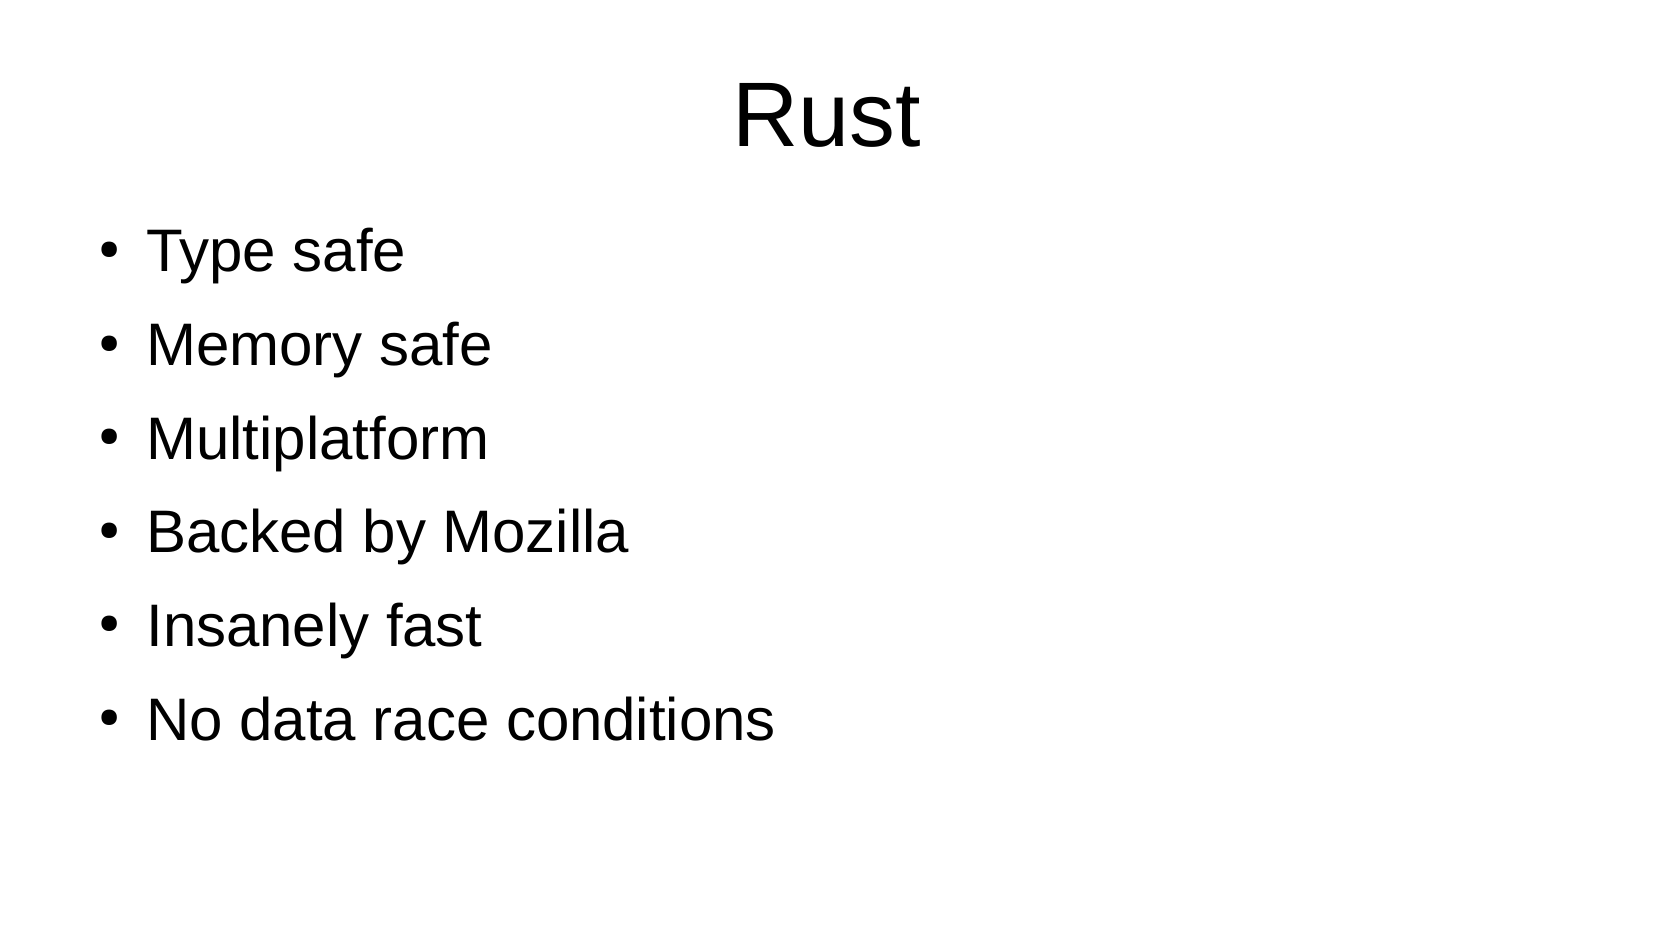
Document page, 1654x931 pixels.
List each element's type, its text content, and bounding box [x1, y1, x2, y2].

title Rust [82, 37, 1571, 193]
list Type safe Memory safe Multiplatform Backed by Mozilla Insanely fast No data race conditions [82, 217, 1571, 758]
